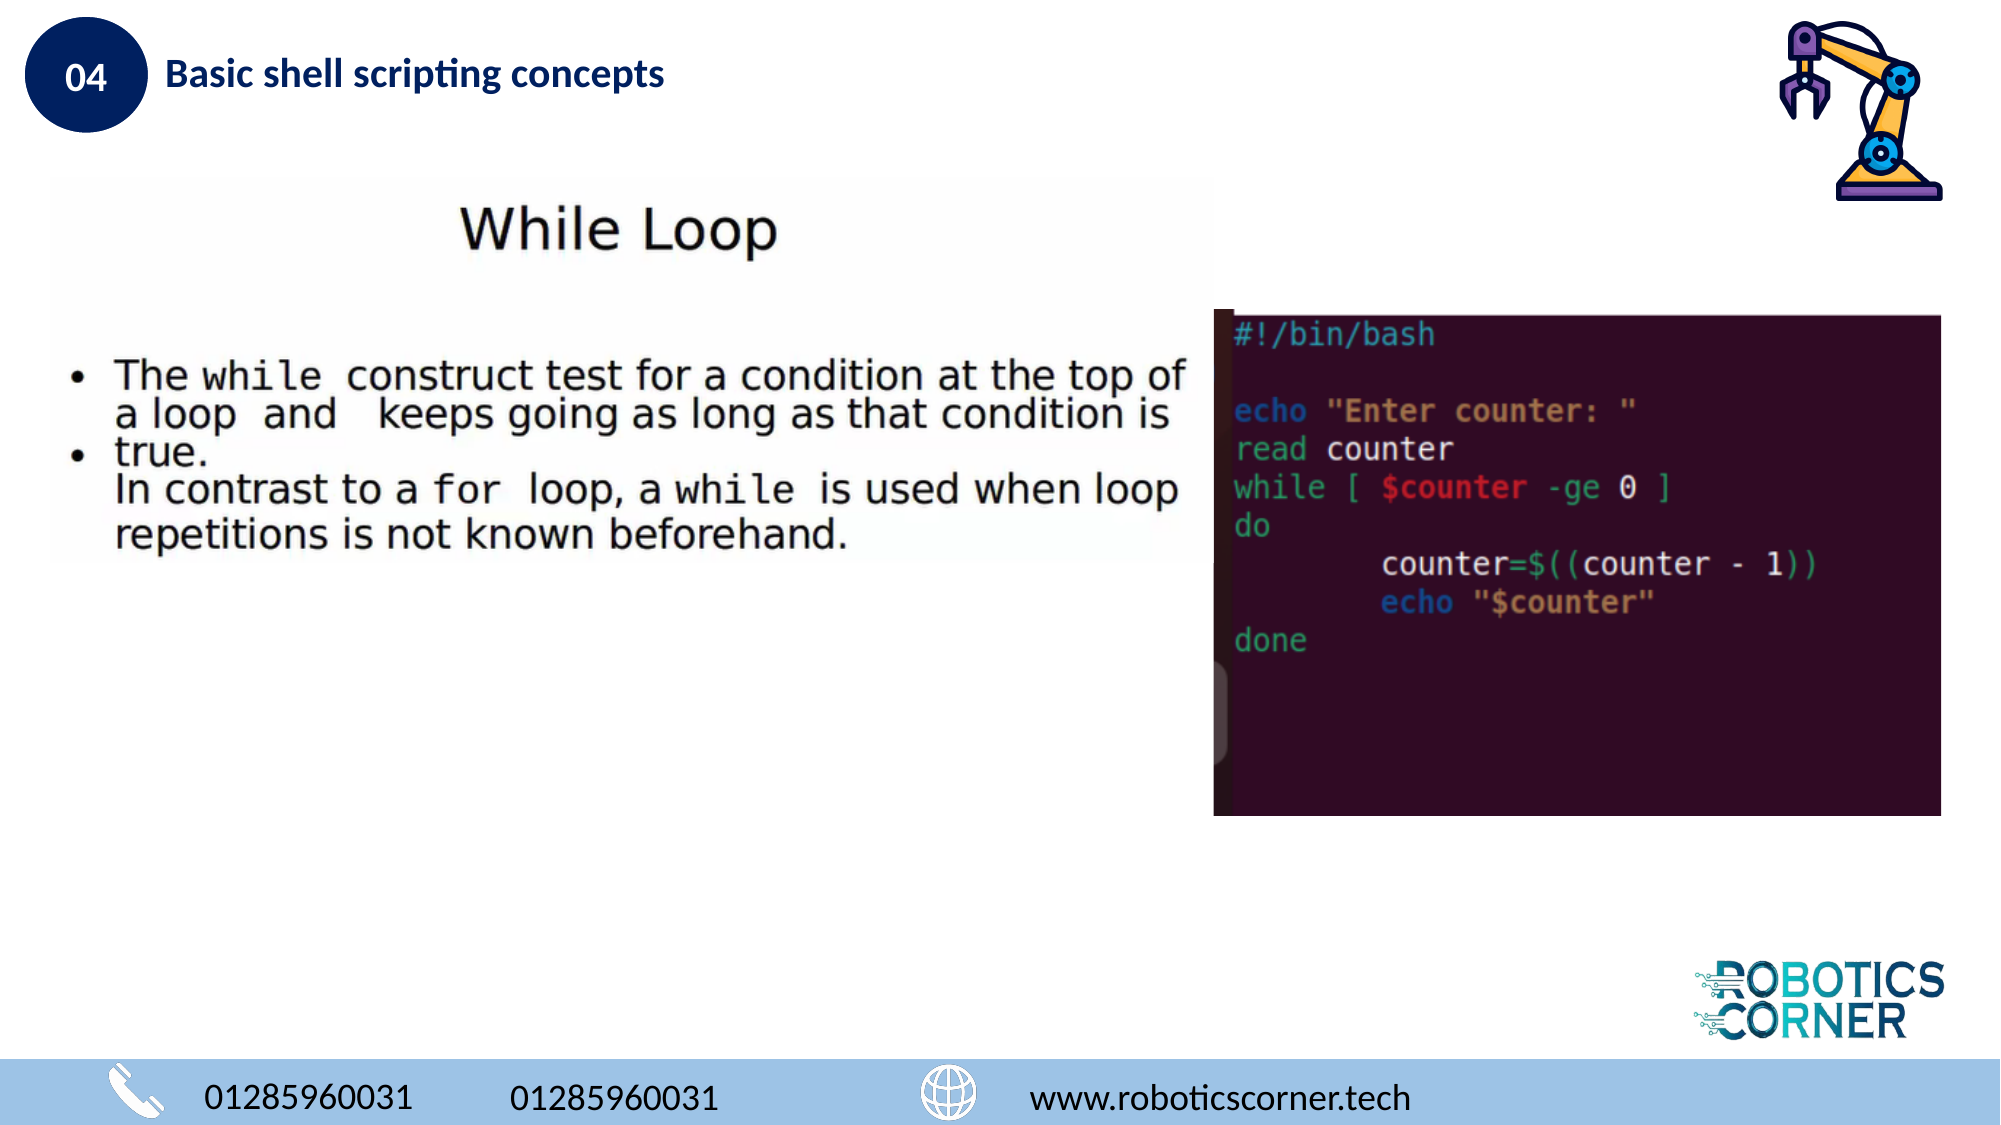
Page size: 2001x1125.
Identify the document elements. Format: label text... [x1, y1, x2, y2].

text_box Basic shell scripting concepts [150, 38, 705, 154]
text_box 01285960031 [495, 1064, 827, 1125]
text_box [981, 1059, 1680, 1125]
text_box www.roboticscorner.tech [1014, 1065, 1546, 1125]
text_box [0, 1059, 915, 1125]
text_box [1953, 1059, 2000, 1125]
text_box 04 [22, 14, 150, 136]
picture [1771, 21, 1951, 201]
picture [915, 1059, 981, 1125]
picture [50, 177, 1942, 816]
picture [103, 1057, 170, 1124]
picture [1680, 859, 1953, 1125]
text_box 01285960031 [189, 1064, 495, 1125]
